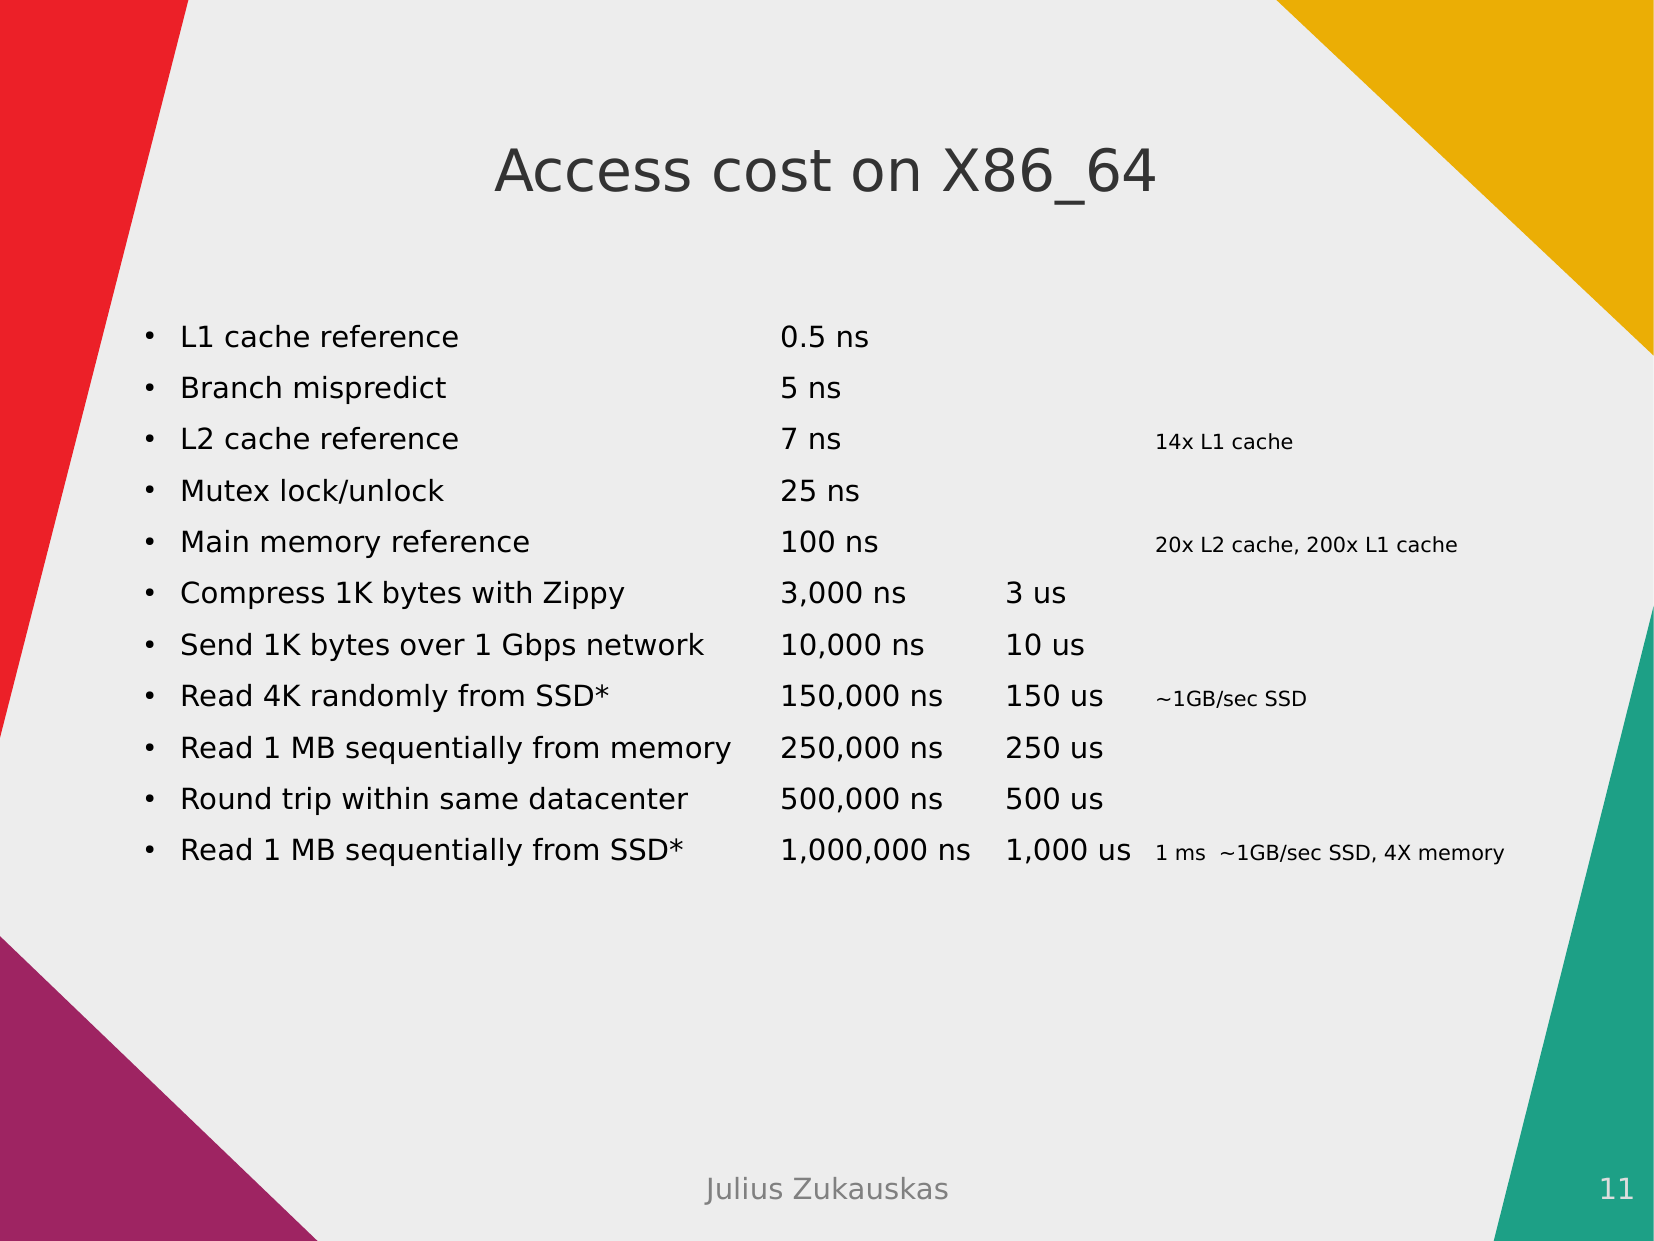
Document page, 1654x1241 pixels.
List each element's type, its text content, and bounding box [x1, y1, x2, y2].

title Access cost on X86_64 [114, 73, 1539, 271]
text_box L1 cache reference 0.5 ns Branch mispredict 5 ns L2 cache reference 7 ns 14x L1 cache Mutex lock/unlock 25 ns Main memory reference 100 ns 20x L2 cache, 200x L1 cache Compress 1K bytes with Zippy 3,000 ns 3 us Send 1K bytes over 1 Gbps network 10,000 ns 10 us Read 4K randomly from SSD* 150,000 ns 150 us ~1GB/sec SSD Read 1 MB sequentially from memory 250,000 ns 250 us Round trip within same datacenter 500,000 ns 500 us Read 1 MB sequentially from SSD* 1,000,000 ns 1,000 us 1 ms ~1GB/sec SSD, 4X memory [129, 295, 1560, 898]
